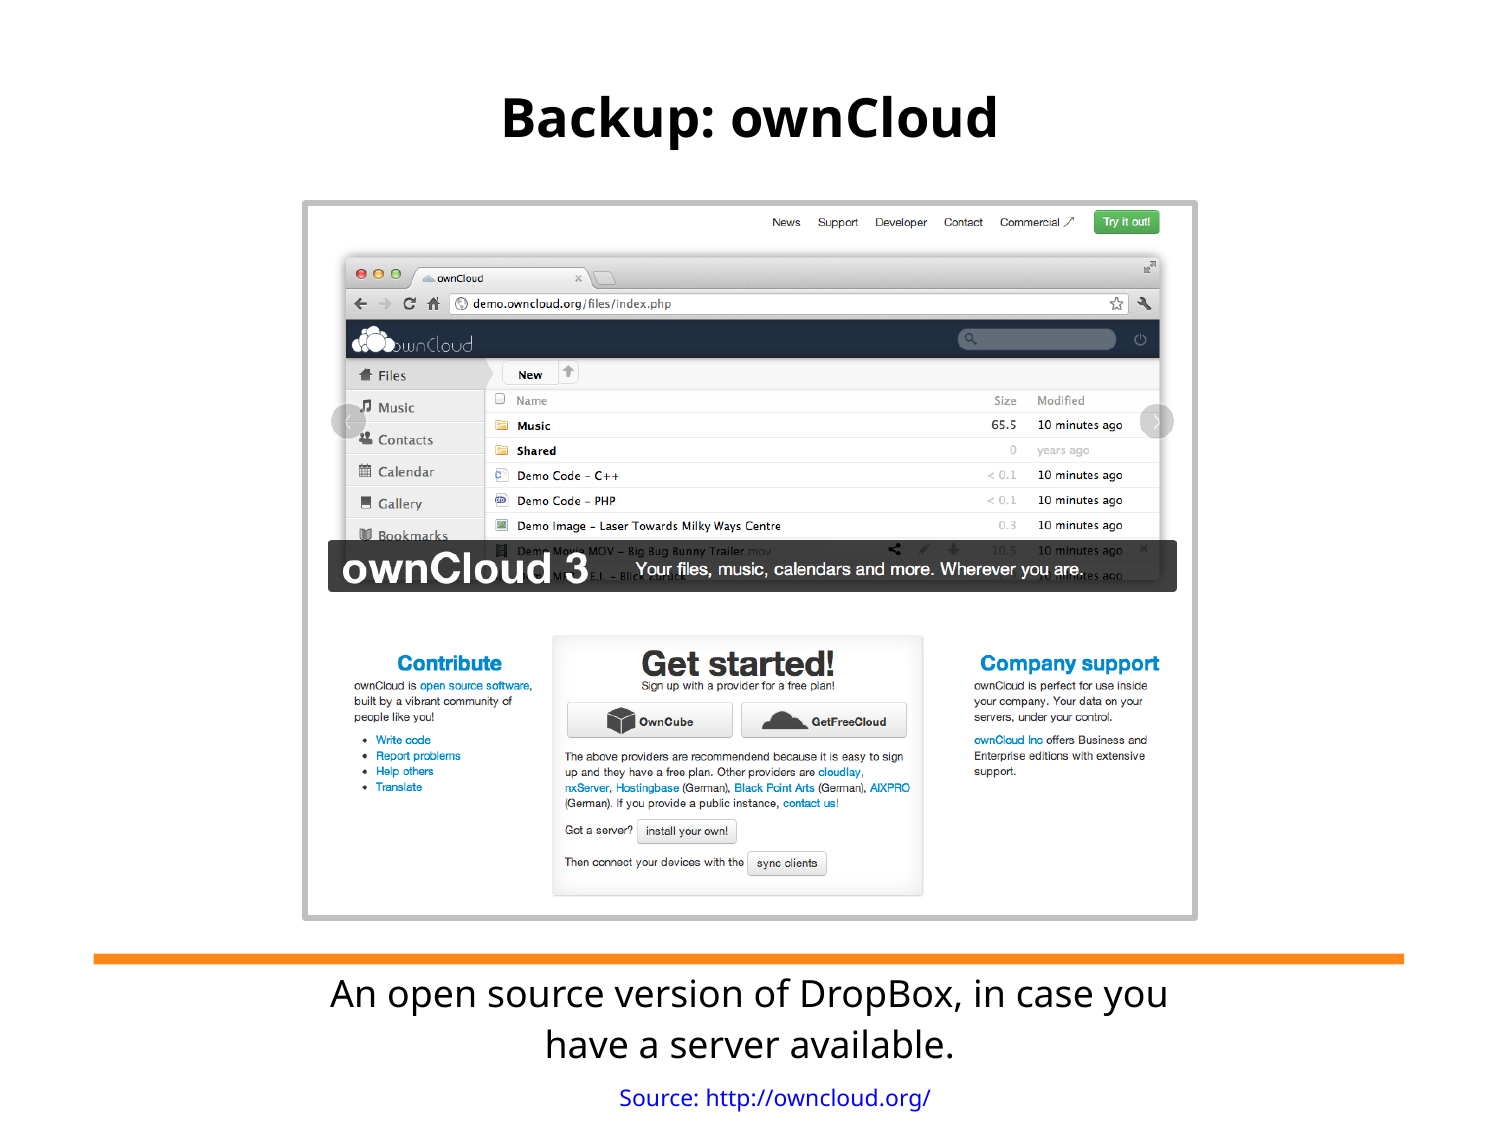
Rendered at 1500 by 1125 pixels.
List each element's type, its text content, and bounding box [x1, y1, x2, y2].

picture [0, 0, 1500, 1125]
text_box An open source version of DropBox, in case you have a server available. [290, 960, 1210, 1064]
text_box Source: http://owncloud.org/ [604, 1074, 896, 1115]
title Backup: ownCloud [75, 44, 1426, 188]
